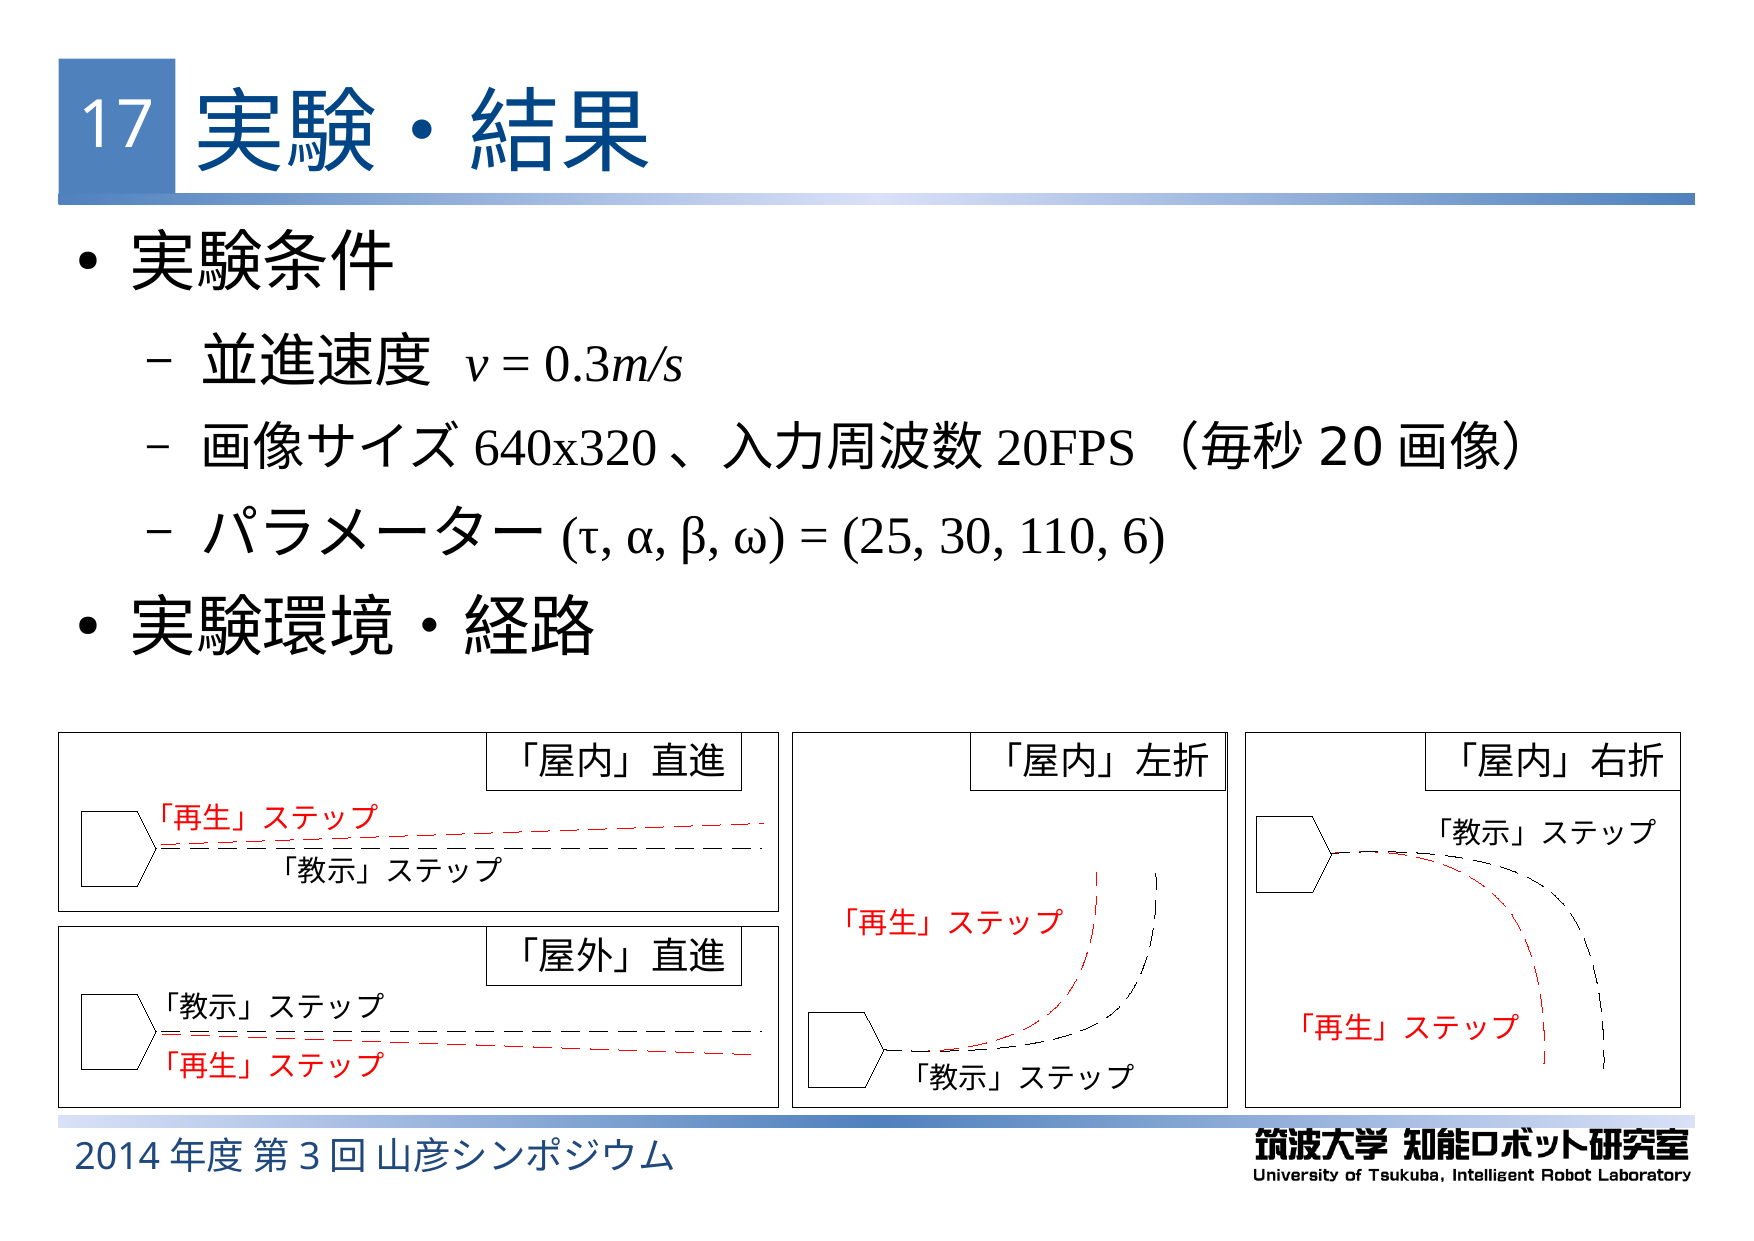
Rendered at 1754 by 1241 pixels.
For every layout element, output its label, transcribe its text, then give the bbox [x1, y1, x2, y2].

text_box 「再生」ステップ [814, 898, 1079, 948]
text_box 「再生」ステップ [129, 793, 394, 843]
picture [1252, 1127, 1691, 1182]
text_box 「教示」ステップ [885, 1053, 1150, 1103]
text_box 「再生」ステップ [135, 1041, 400, 1091]
text_box 「屋内」右折 [1425, 732, 1681, 791]
text_box 「教示」ステップ [253, 847, 518, 897]
text_box 「屋内」左折 [970, 732, 1226, 791]
text_box 「教示」ステップ [135, 982, 400, 1032]
text_box 「再生」ステップ [1270, 1003, 1535, 1053]
list 実験条件 並進速度 v = 0.3m/s 画像サイズ640x320、入力周波数20FPS（毎秒20画像） パラメーター(τ, α, β, ω) = (25, 30, 110, 6) 実験環境・経路 [58, 223, 1696, 689]
text_box 「屋内」直進 [486, 733, 742, 791]
title 実験・結果 [193, 61, 1651, 205]
text_box 「教示」ステップ [1408, 808, 1673, 858]
text_box 「屋外」直進 [486, 926, 742, 986]
